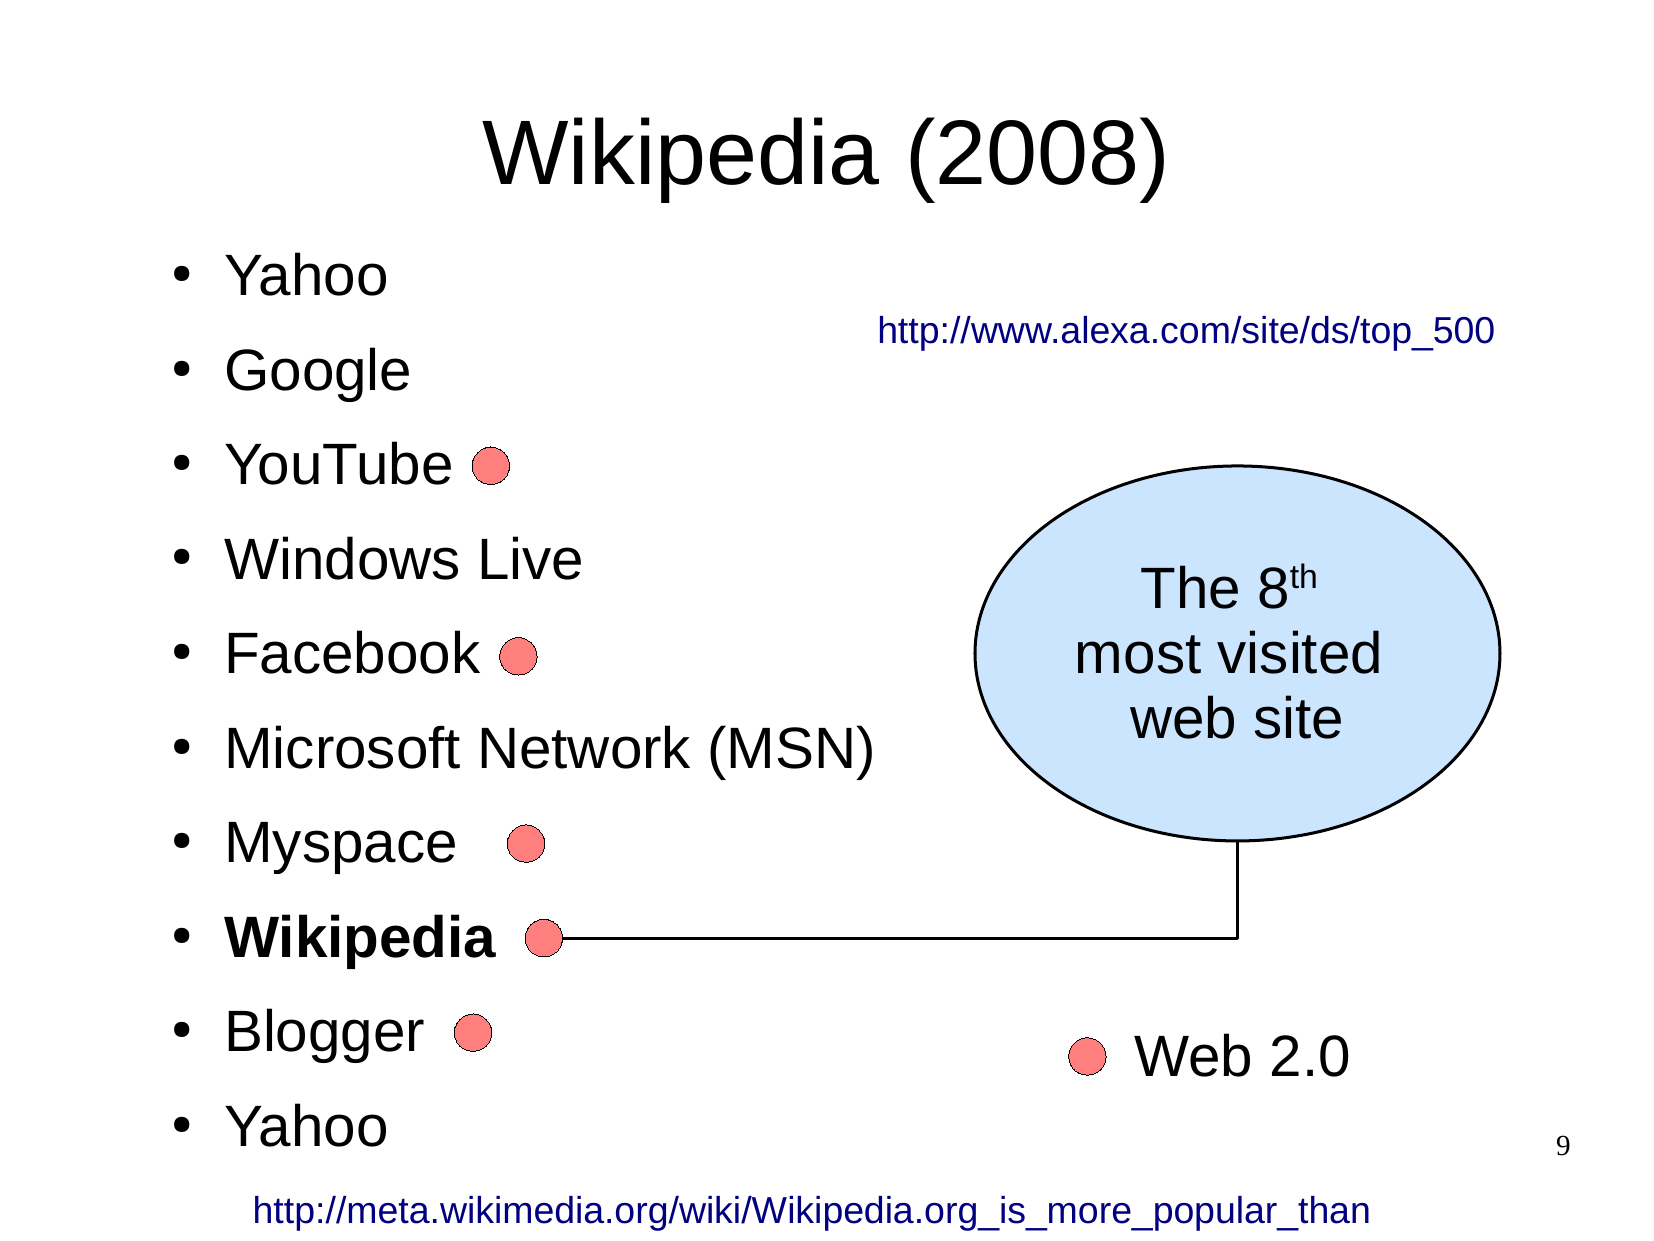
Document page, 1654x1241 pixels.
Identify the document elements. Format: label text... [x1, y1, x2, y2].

text_box http://meta.wikimedia.org/wiki/Wikipedia.org_is_more_popular_than... [237, 1182, 1417, 1241]
text_box http://www.alexa.com/site/ds/top_500 [862, 302, 1553, 360]
text_box [1068, 1037, 1092, 1076]
title Wikipedia (2008) [82, 49, 1571, 257]
text_box [454, 1013, 492, 1052]
text_box [507, 824, 545, 863]
list Yahoo Google YouTube Windows Live Facebook Microsoft Network (MSN) Myspace Wikipedia Blogger Yahoo [153, 242, 1013, 1177]
text_box Web 2.0 [1092, 1016, 1393, 1097]
text_box [525, 919, 563, 957]
text_box [499, 637, 538, 676]
text_box [472, 446, 510, 485]
text_box The 8th most visited web site [975, 465, 1501, 841]
